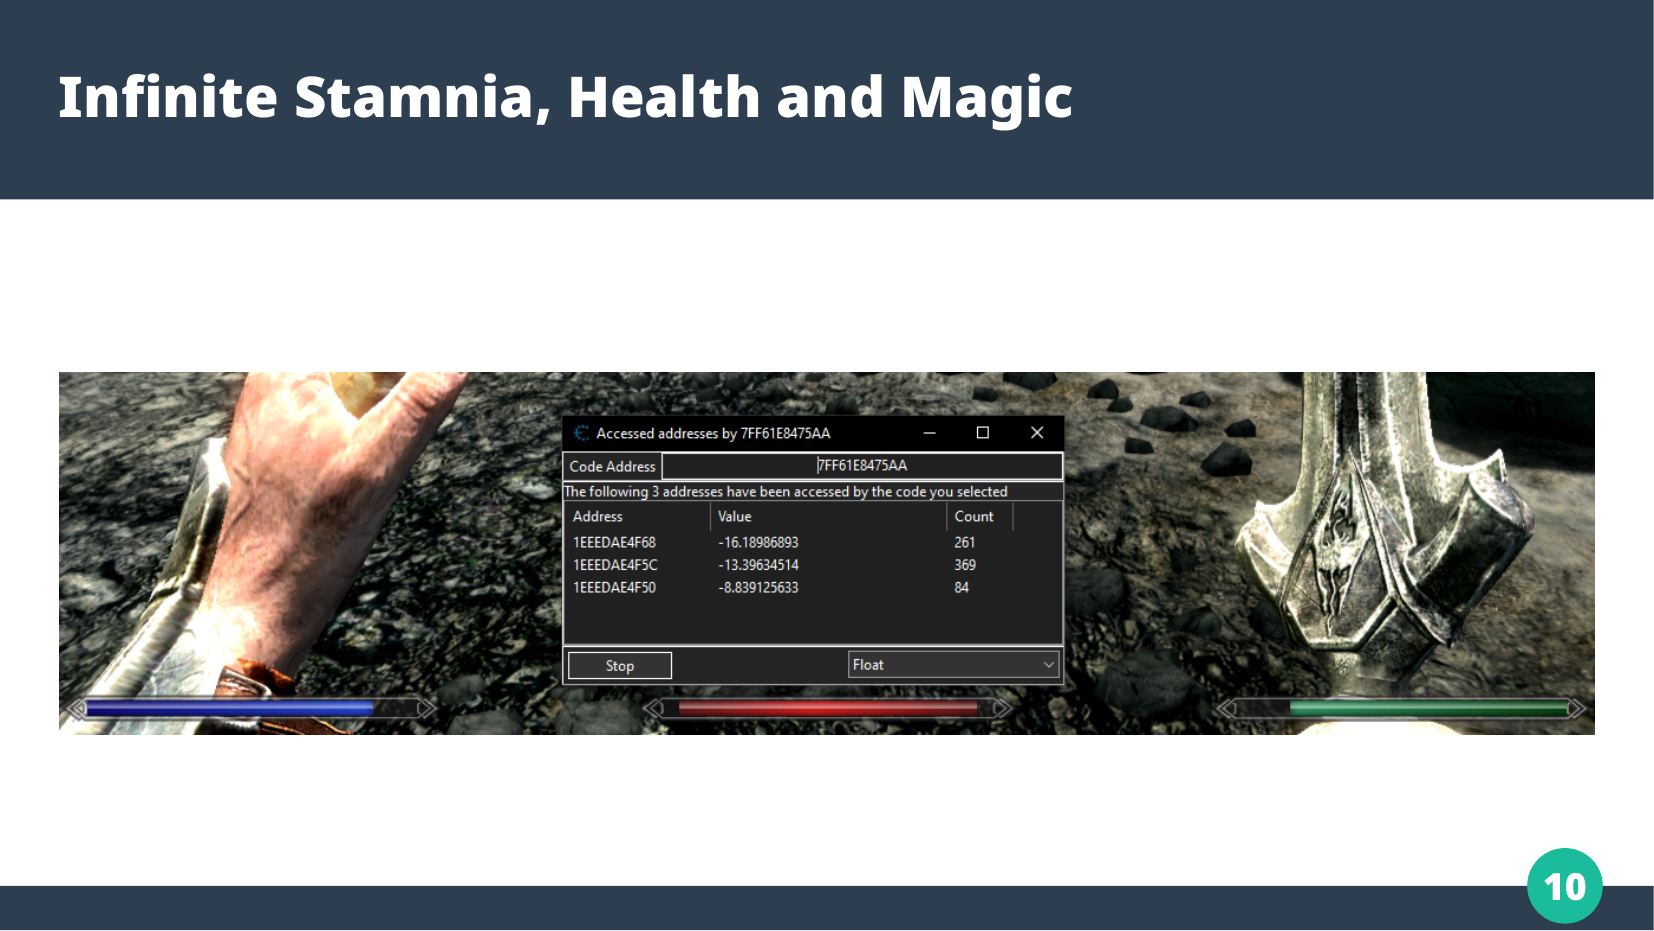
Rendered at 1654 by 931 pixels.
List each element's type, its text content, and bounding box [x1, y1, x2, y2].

title Infinite Stamnia, Health and Magic [59, 37, 1595, 155]
picture [59, 372, 1595, 735]
